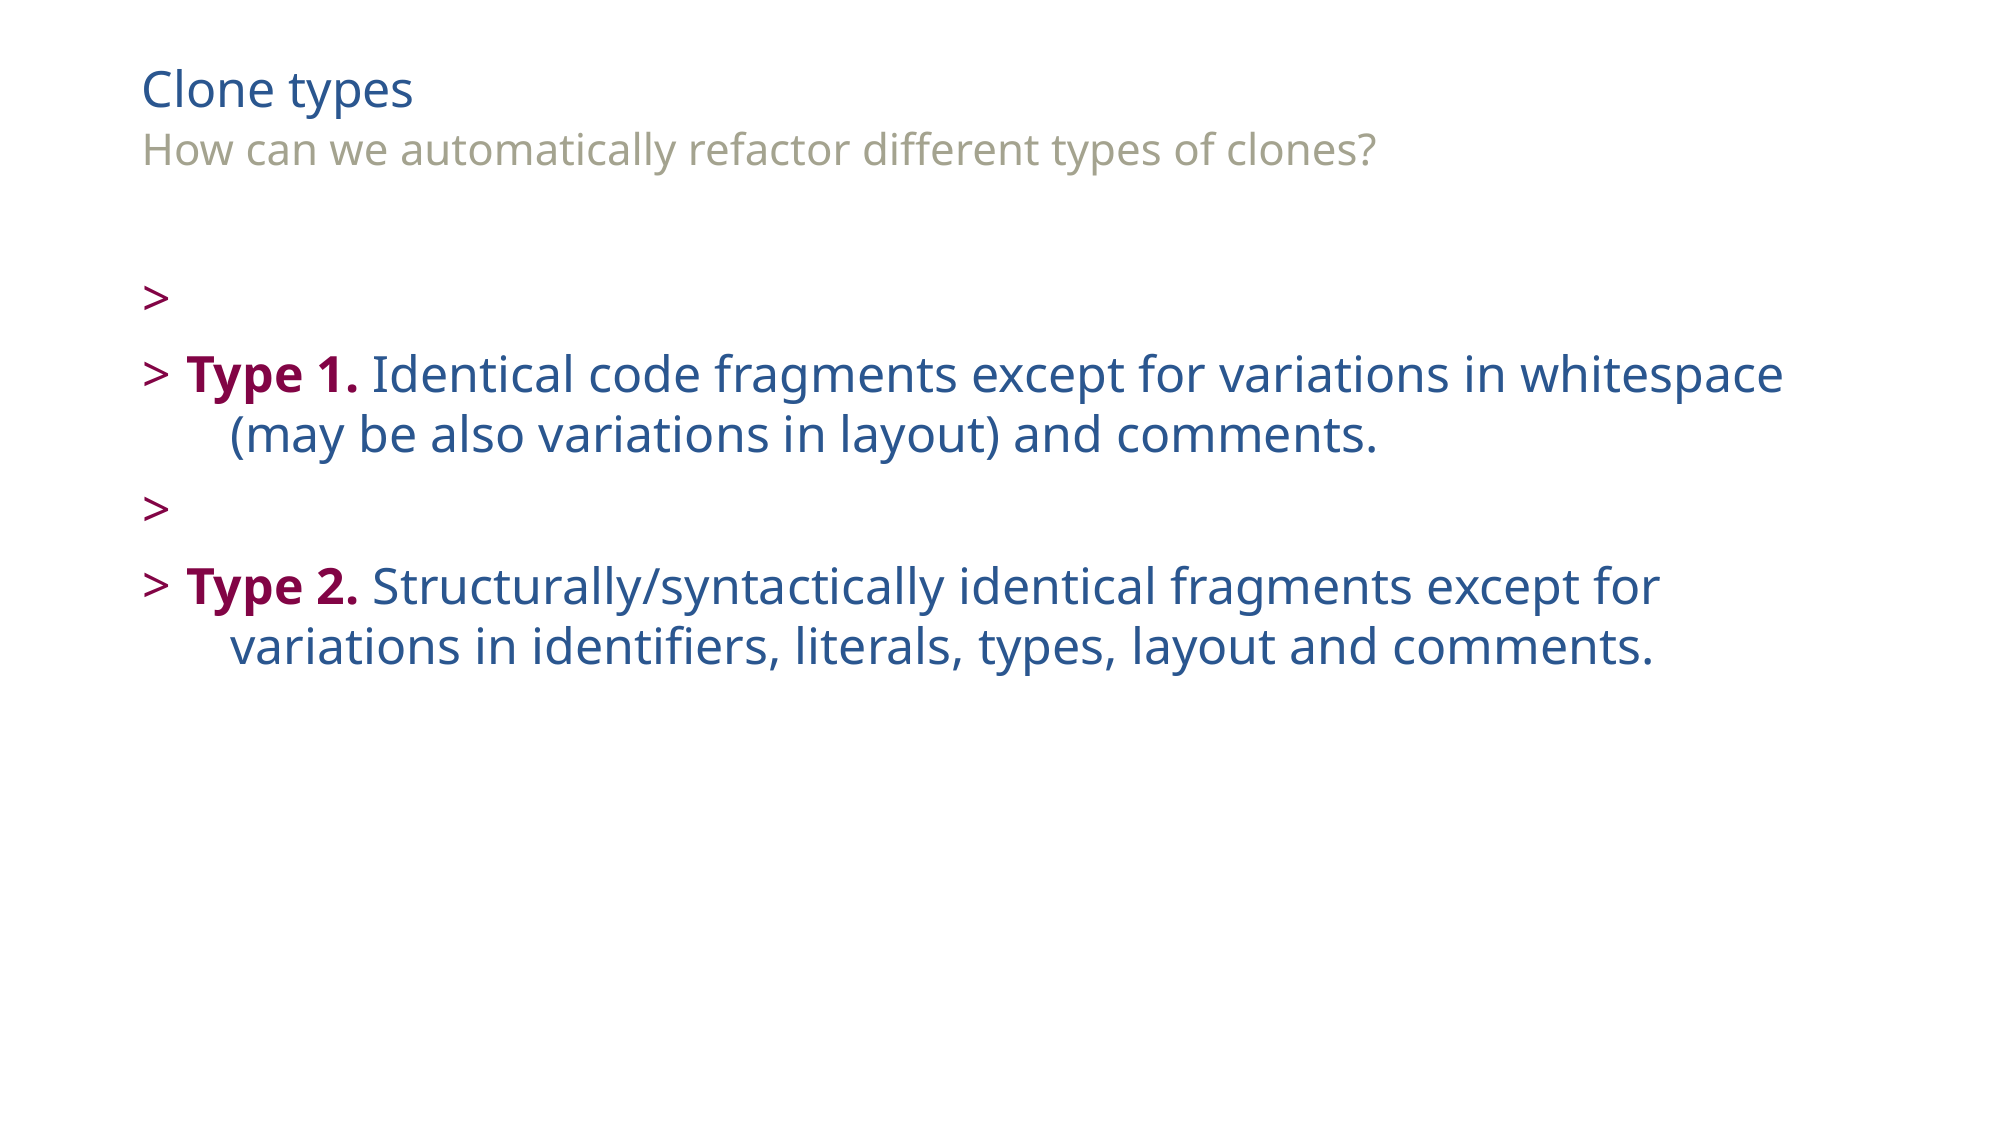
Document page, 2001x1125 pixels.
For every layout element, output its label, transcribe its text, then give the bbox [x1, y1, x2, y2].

text_box Clone types [142, 59, 1842, 124]
text_box Type 1. Identical code fragments except for variations in whitespace (may be also variations in layout) and comments. Type 2. Structurally/syntactically identical fragments except for variations in identifiers, literals, types, layout and comments. [142, 263, 1842, 1000]
text_box How can we automatically refactor different types of clones? [142, 124, 1842, 189]
